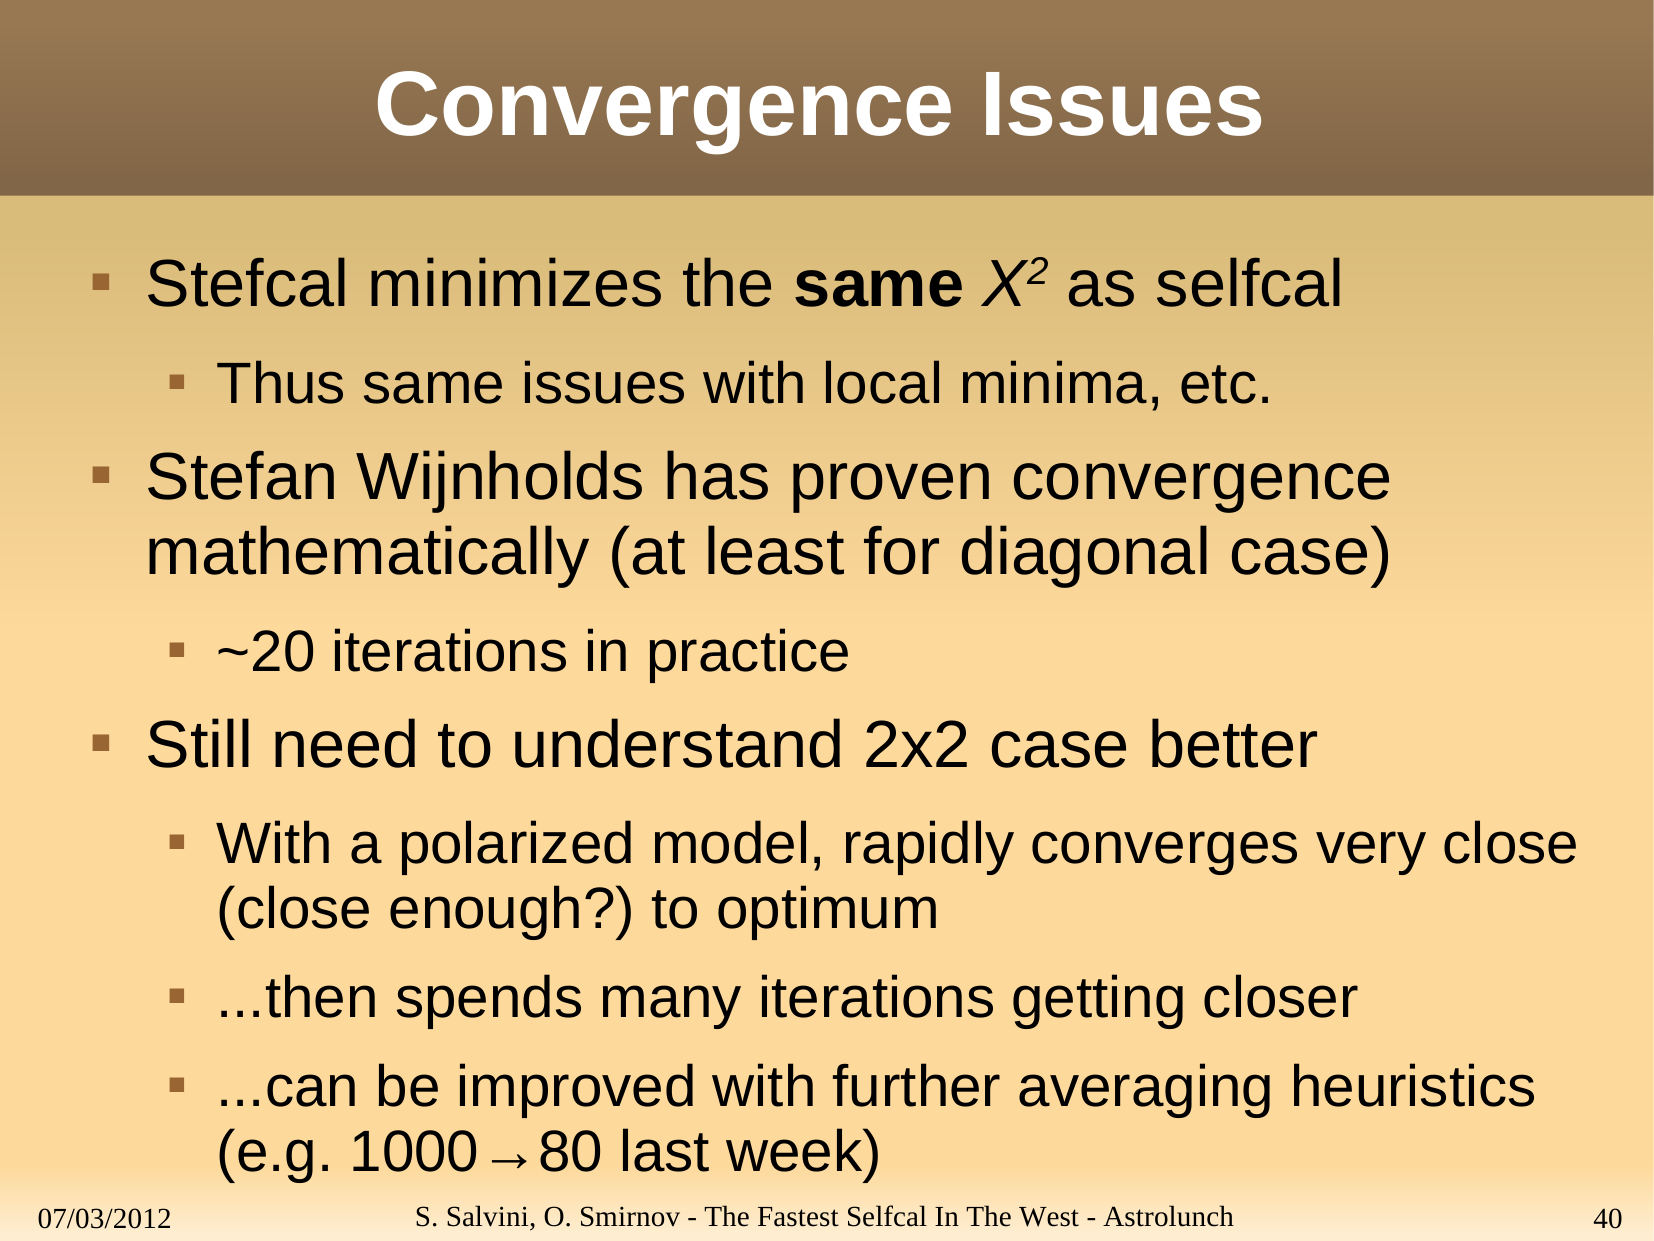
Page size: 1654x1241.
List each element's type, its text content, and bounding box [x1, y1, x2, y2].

picture [0, 0, 1654, 1241]
list Stefcal minimizes the same Χ2 as selfcal Thus same issues with local minima, etc. Stefan Wijnholds has proven convergence mathematically (at least for diagonal case) ~20 iterations in practice Still need to understand 2x2 case better With a polarized model, rapidly converges very close (close enough?) to optimum ...then spends many iterations getting closer ...can be improved with further averaging heuristics (e.g. 1000→80 last week) [75, 246, 1613, 1187]
title Convergence Issues [76, 7, 1565, 200]
